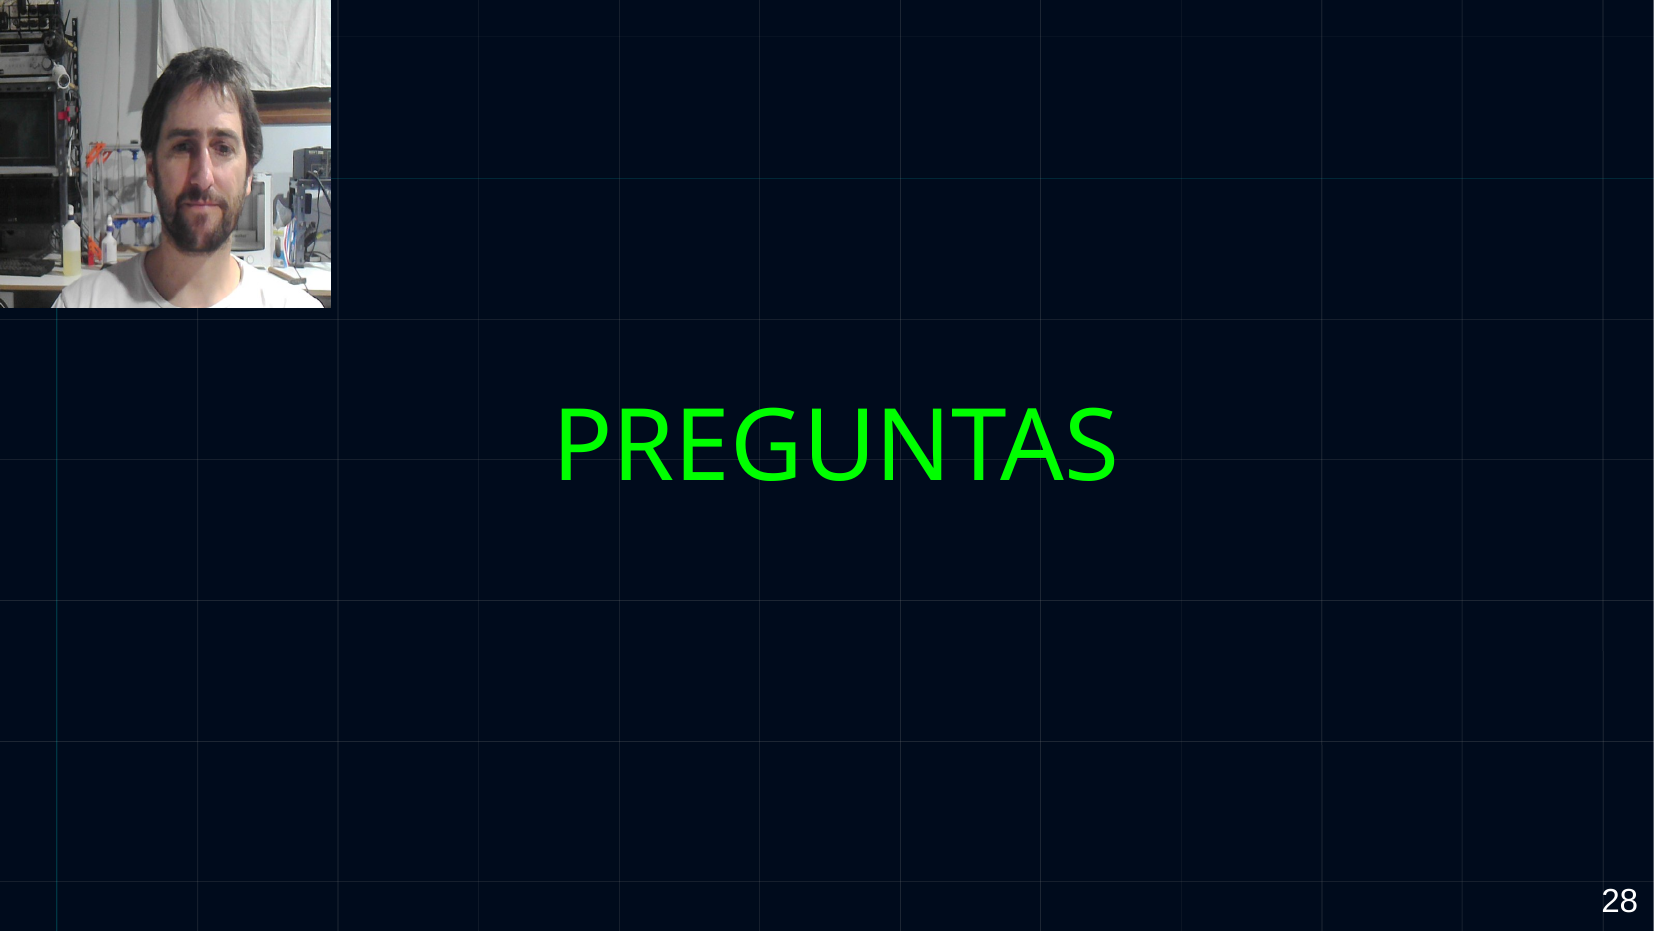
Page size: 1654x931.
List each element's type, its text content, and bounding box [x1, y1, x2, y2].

picture [0, 0, 1654, 931]
text_box <number> [1586, 874, 1654, 927]
text_box PREGUNTAS [537, 366, 1175, 506]
